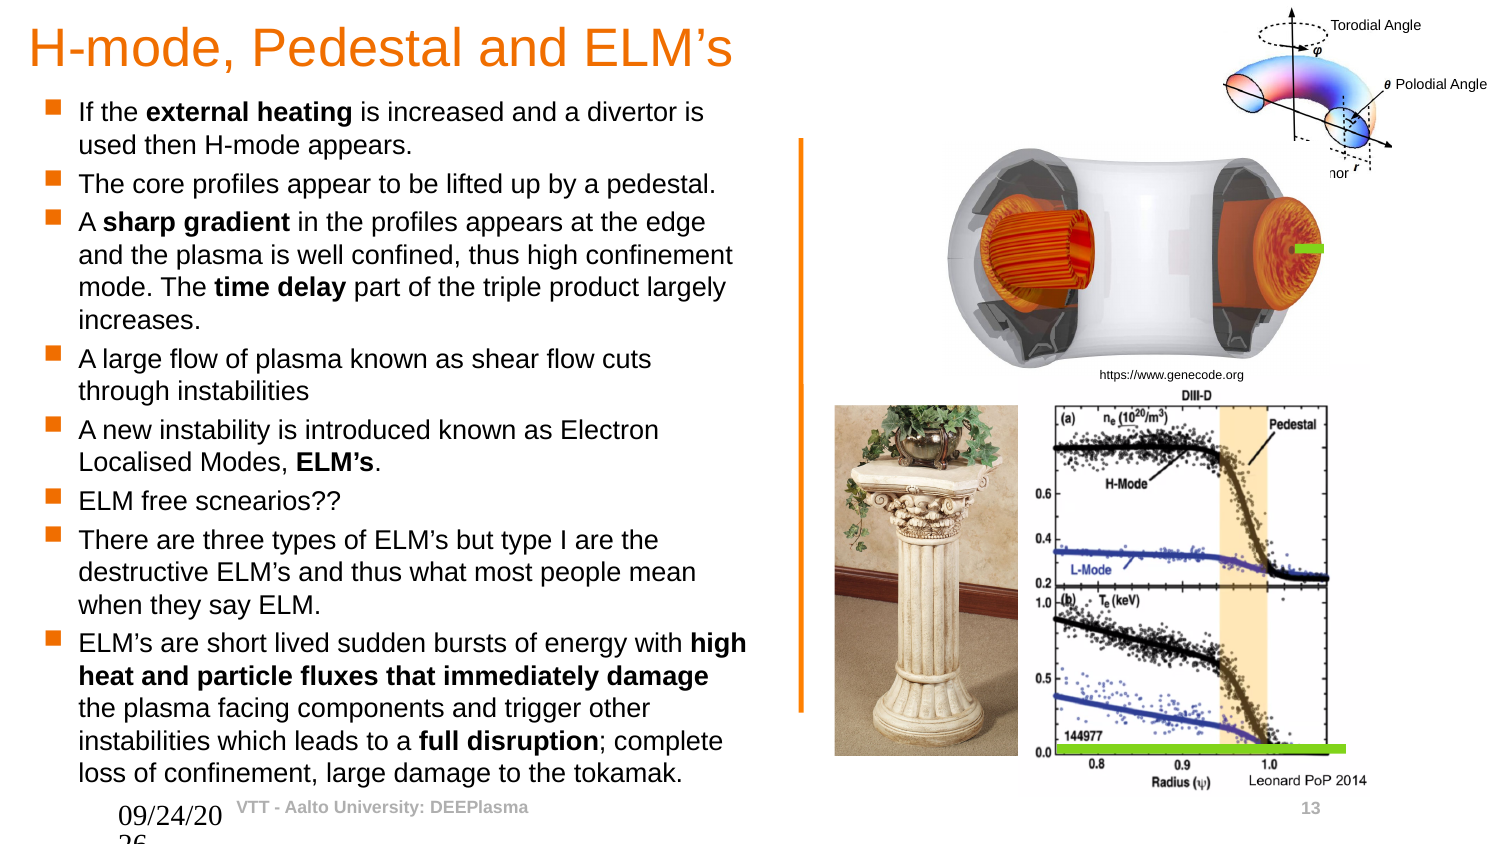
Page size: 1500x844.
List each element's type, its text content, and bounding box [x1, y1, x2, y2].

text_box Minor [1330, 156, 1364, 188]
title H-mode, Pedestal and ELM’s [28, 14, 1169, 75]
list If the external heating is increased and a divertor is used then H-mode appears. The core profiles appear to be lifted up by a pedestal. A sharp gradient in the profiles appears at the edge and the plasma is well confined, thus high confinement mode. The time delay part of the triple product largely increases. A large flow of plasma known as shear flow cuts through instabilities A new instability is introduced known as Electron Localised Modes, ELM’s. ELM free scnearios?? There are three types of ELM’s but type I are the destructive ELM’s and thus what most people mean when they say ELM. ELM’s are short lived sudden bursts of energy with high heat and particle fluxes that immediately damage the plasma facing components and trigger other instabilities which leads to a full disruption; complete loss of confinement, large damage to the tokamak. [42, 94, 750, 770]
text_box Polodial Angle [1380, 67, 1500, 99]
picture [834, 6, 1392, 797]
text_box https://www.genecode.org [1084, 359, 1451, 404]
text_box Torodial Angle [1315, 8, 1437, 40]
